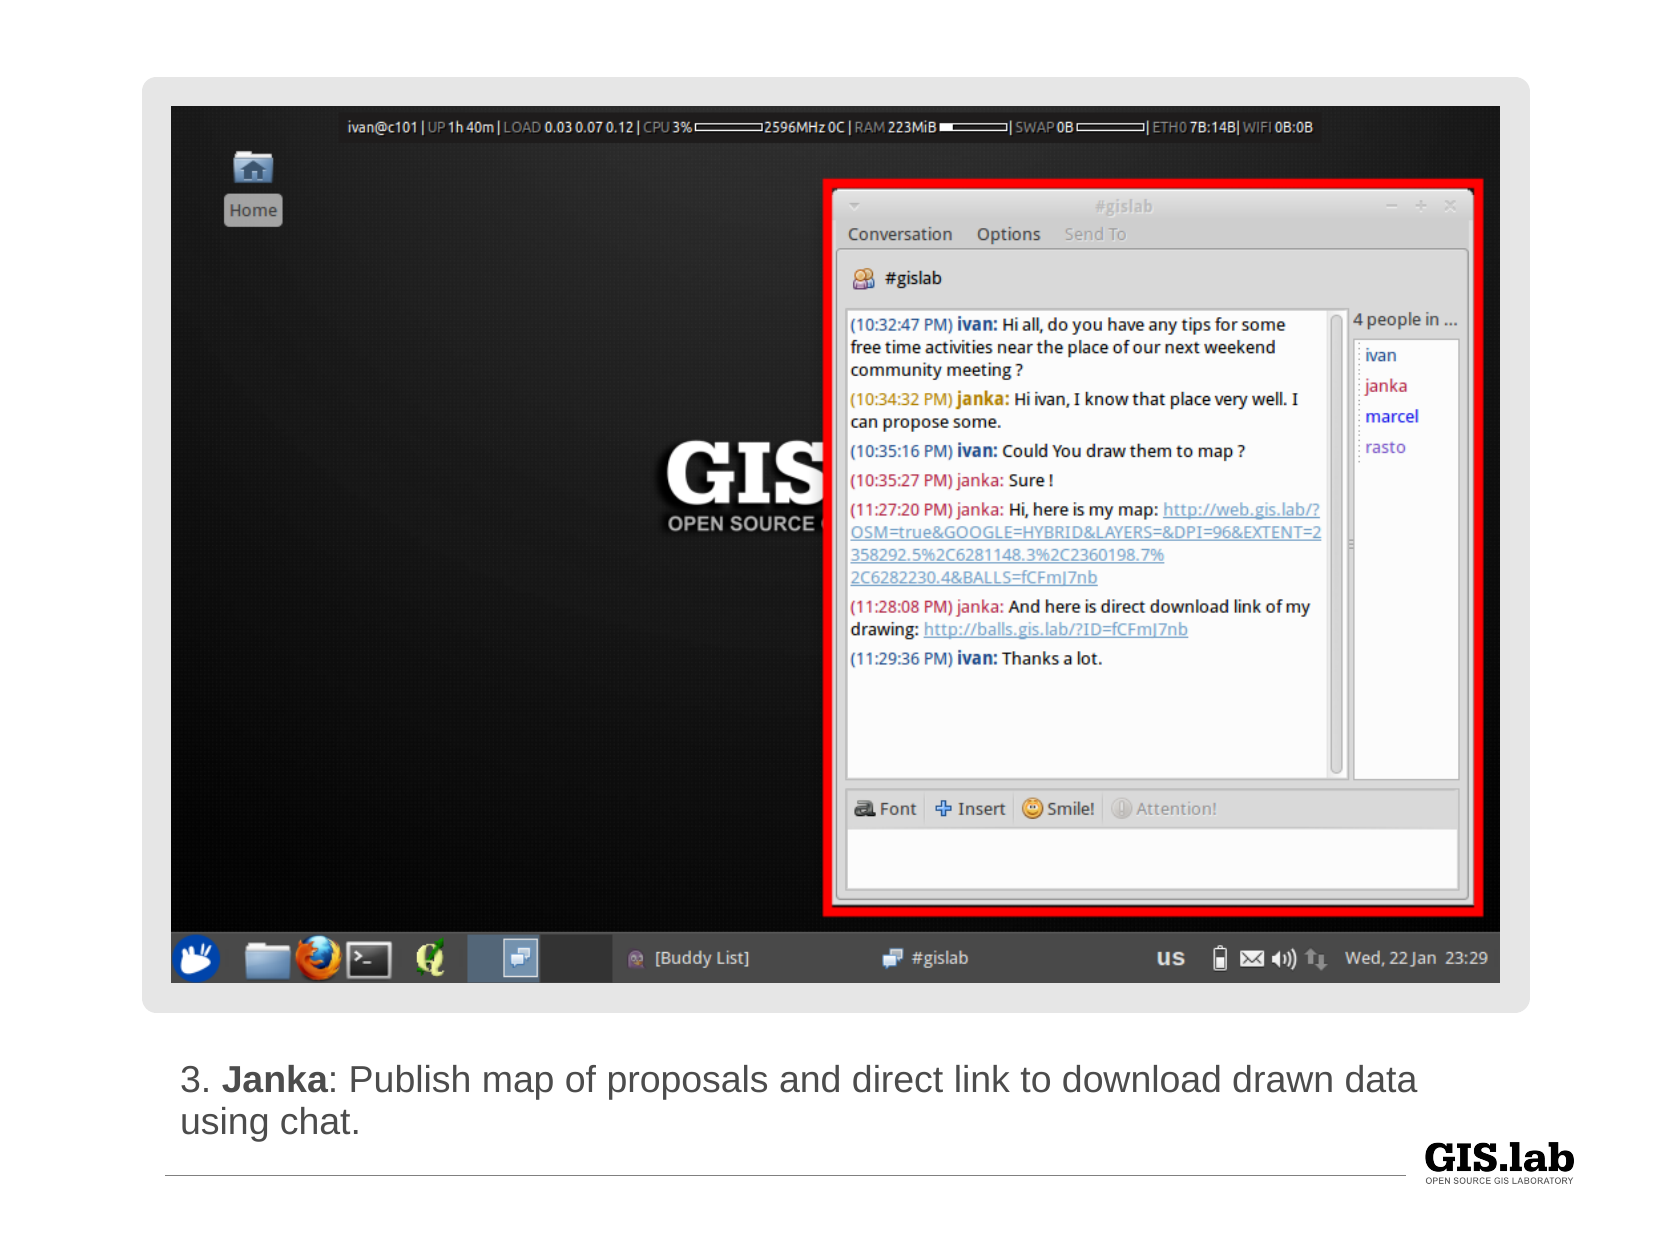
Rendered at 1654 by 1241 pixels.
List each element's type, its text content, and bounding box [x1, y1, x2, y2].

picture [171, 106, 1501, 984]
text_box 3. Janka: Publish map of proposals and direct link to download drawn data using chat. [165, 1051, 1524, 1151]
picture [1423, 1139, 1576, 1188]
